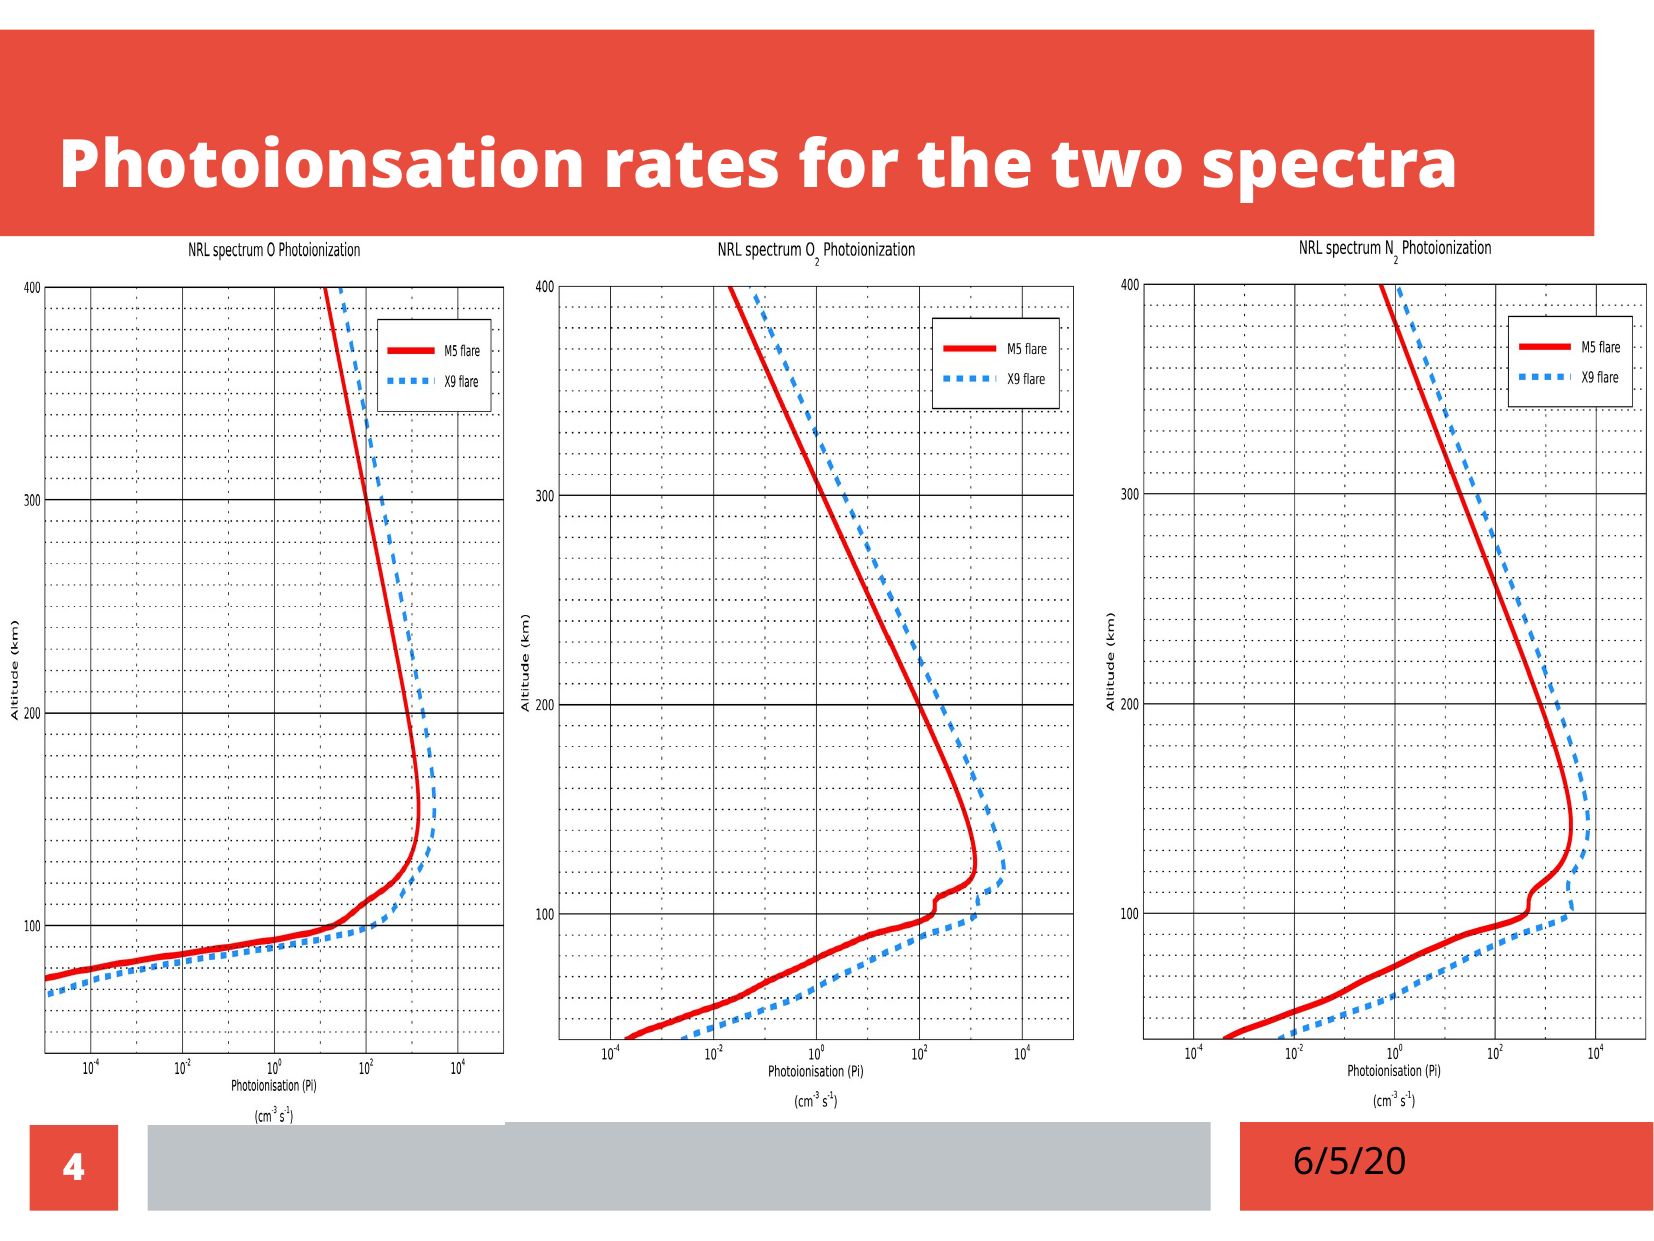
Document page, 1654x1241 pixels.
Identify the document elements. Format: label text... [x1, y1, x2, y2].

text_box 6/5/20 [1278, 1126, 1501, 1201]
picture [9, 239, 505, 1126]
picture [1104, 238, 1648, 1111]
picture [519, 239, 1075, 1111]
title Photoionsation rates for the two spectra [59, 59, 1595, 207]
